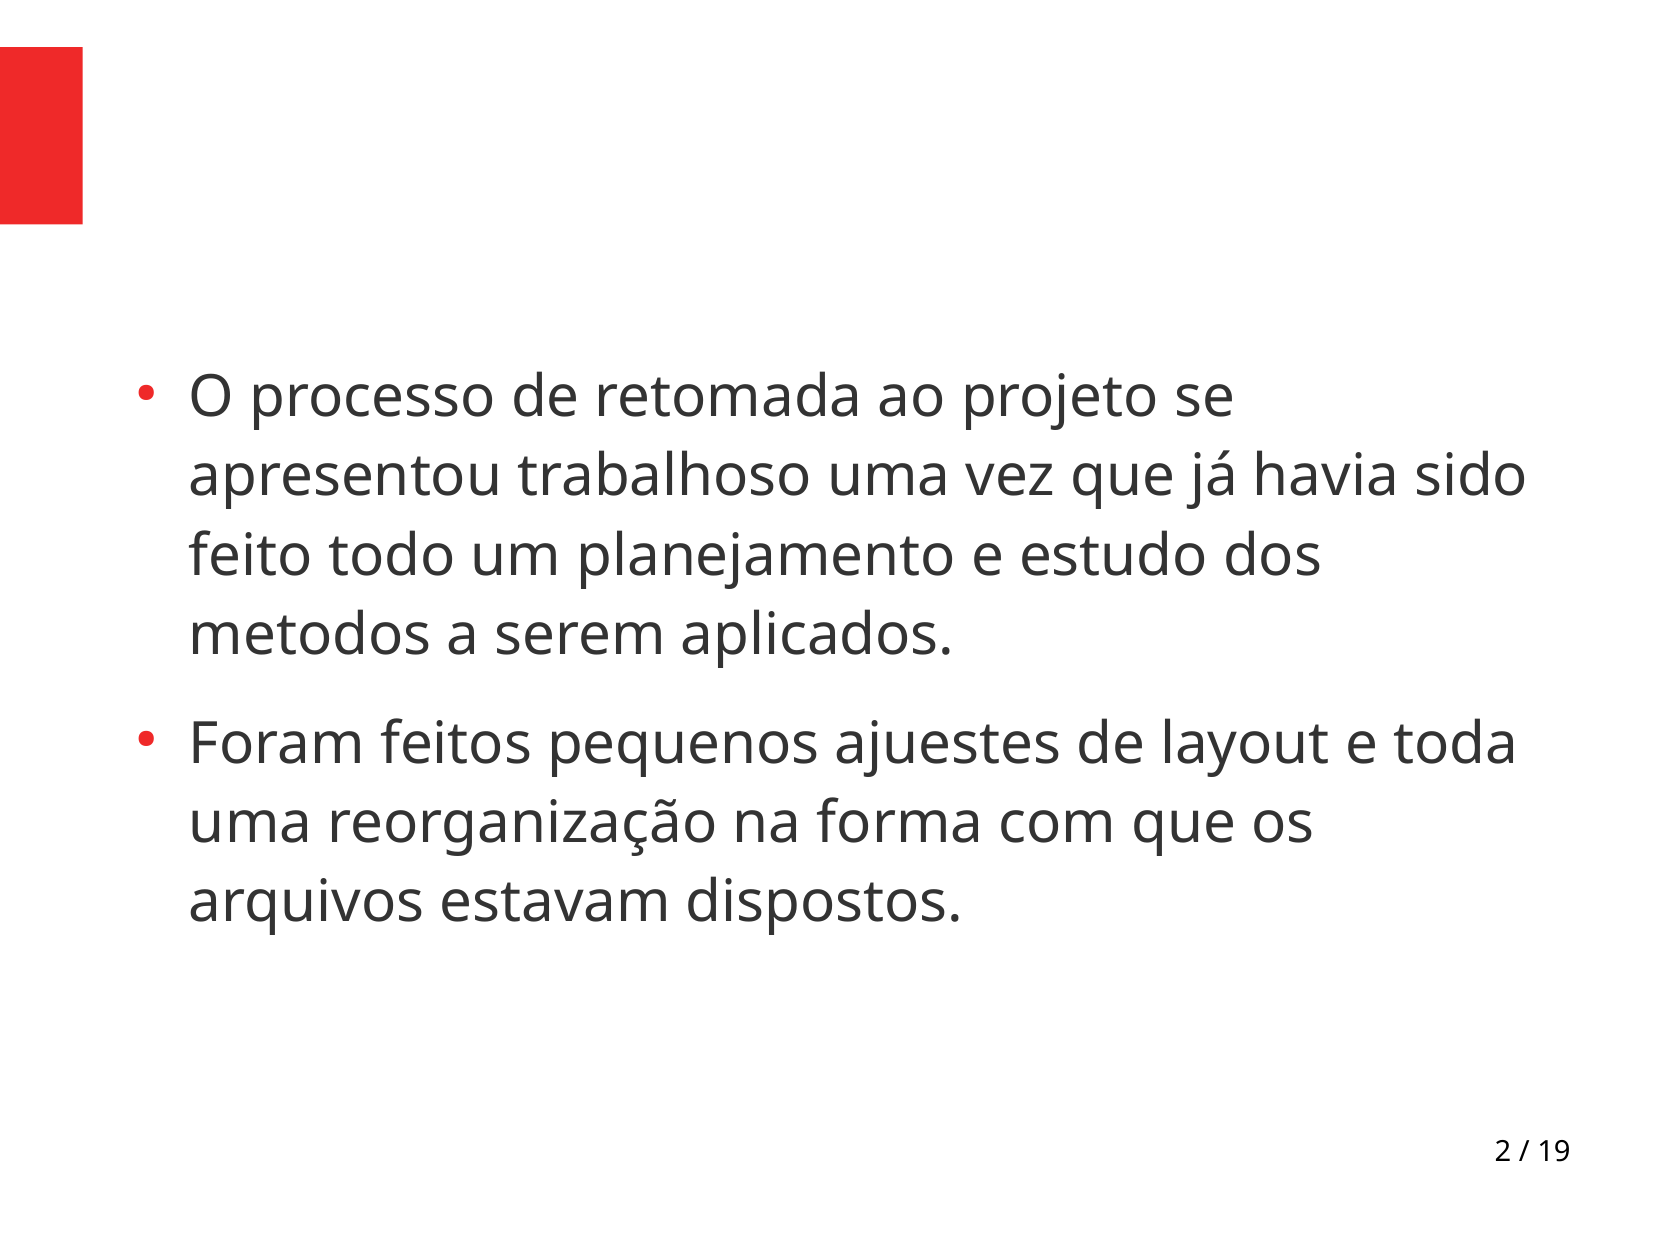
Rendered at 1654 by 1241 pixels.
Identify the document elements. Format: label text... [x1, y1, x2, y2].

list O processo de retomada ao projeto se apresentou trabalhoso uma vez que já havia sido feito todo um planejamento e estudo dos metodos a serem aplicados. Foram feitos pequenos ajuestes de layout e toda uma reorganização na forma com que os arquivos estavam dispostos. [118, 354, 1536, 1074]
